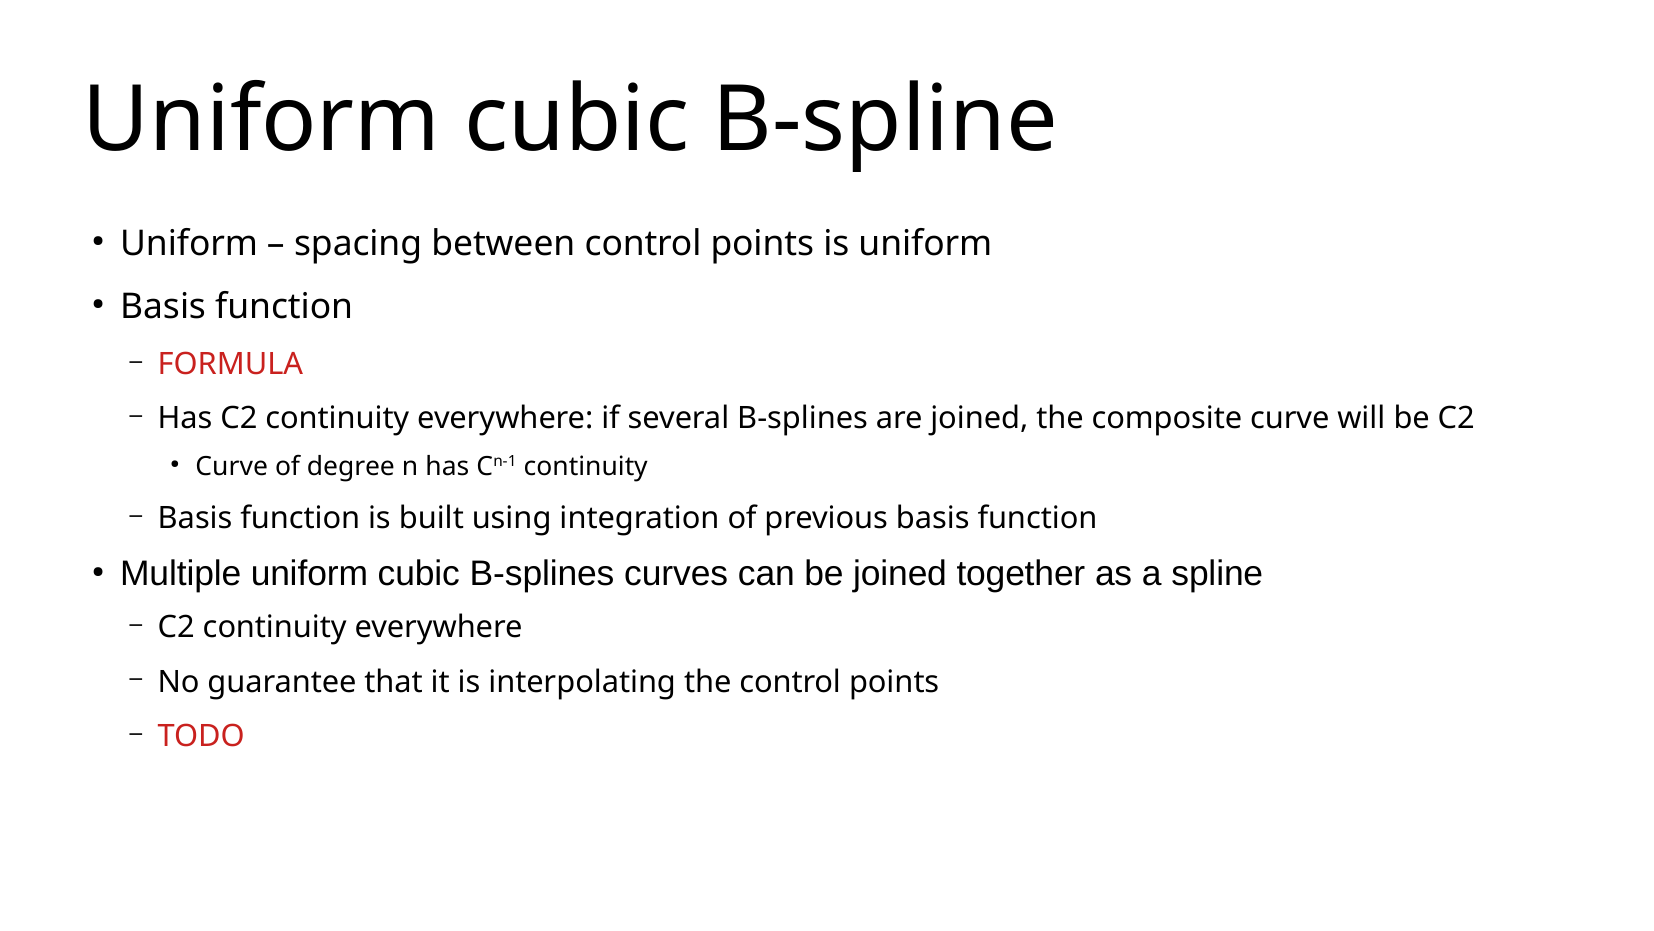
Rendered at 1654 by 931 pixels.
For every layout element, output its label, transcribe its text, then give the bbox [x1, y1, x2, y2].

list Uniform – spacing between control points is uniform Basis function FORMULA Has C2 continuity everywhere: if several B-splines are joined, the composite curve will be C2 Curve of degree n has Cn-1 continuity Basis function is built using integration of previous basis function Multiple uniform cubic B-splines curves can be joined together as a spline C2 continuity everywhere No guarantee that it is interpolating the control points TODO [82, 217, 1571, 758]
title Uniform cubic B-spline [82, 37, 1571, 193]
